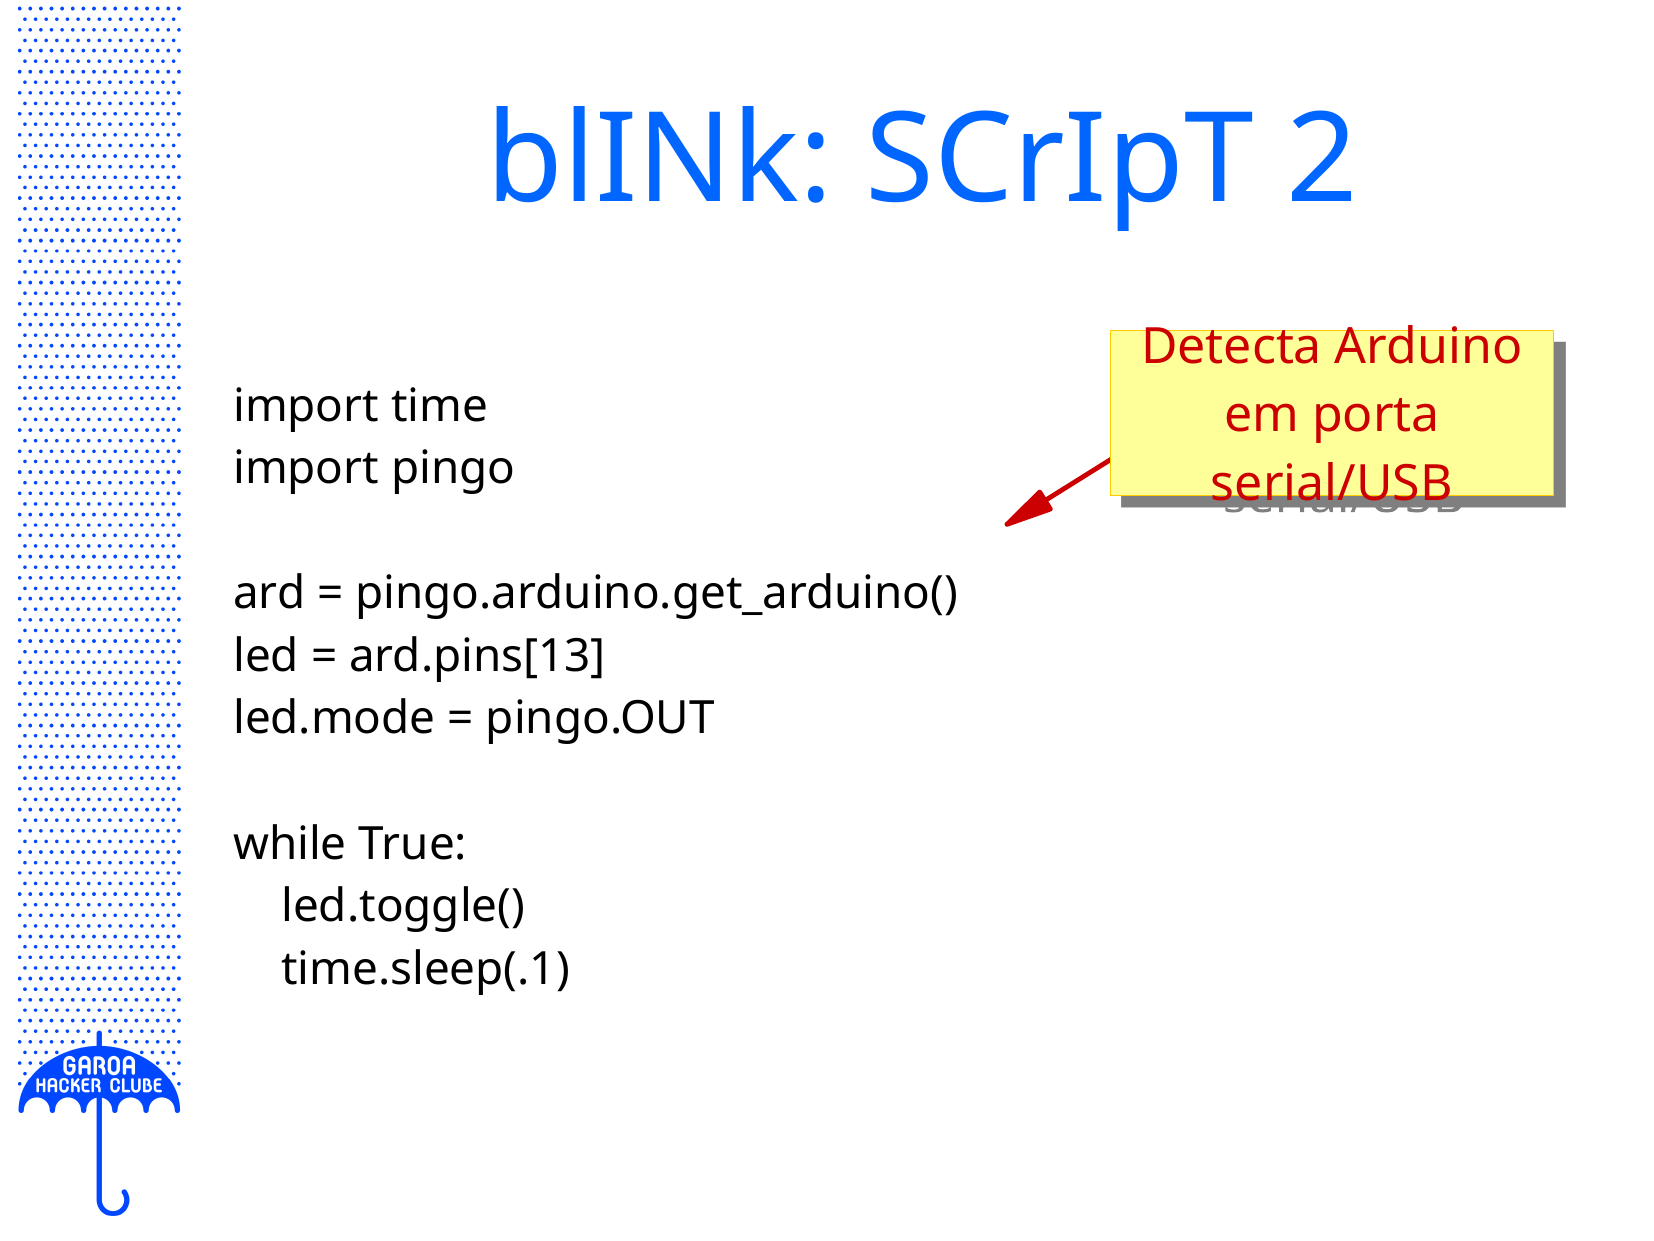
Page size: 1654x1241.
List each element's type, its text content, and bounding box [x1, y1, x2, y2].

text_box import time import pingo ard = pingo.arduino.get_arduino() led = ard.pins[13] led.mode = pingo.OUT while True: led.toggle() time.sleep(.1) [218, 364, 1021, 838]
title blINk: SCrIpT 2 [210, 49, 1636, 257]
picture [17, 0, 181, 1216]
text_box Detecta Arduino em porta serial/USB [1110, 330, 1554, 496]
